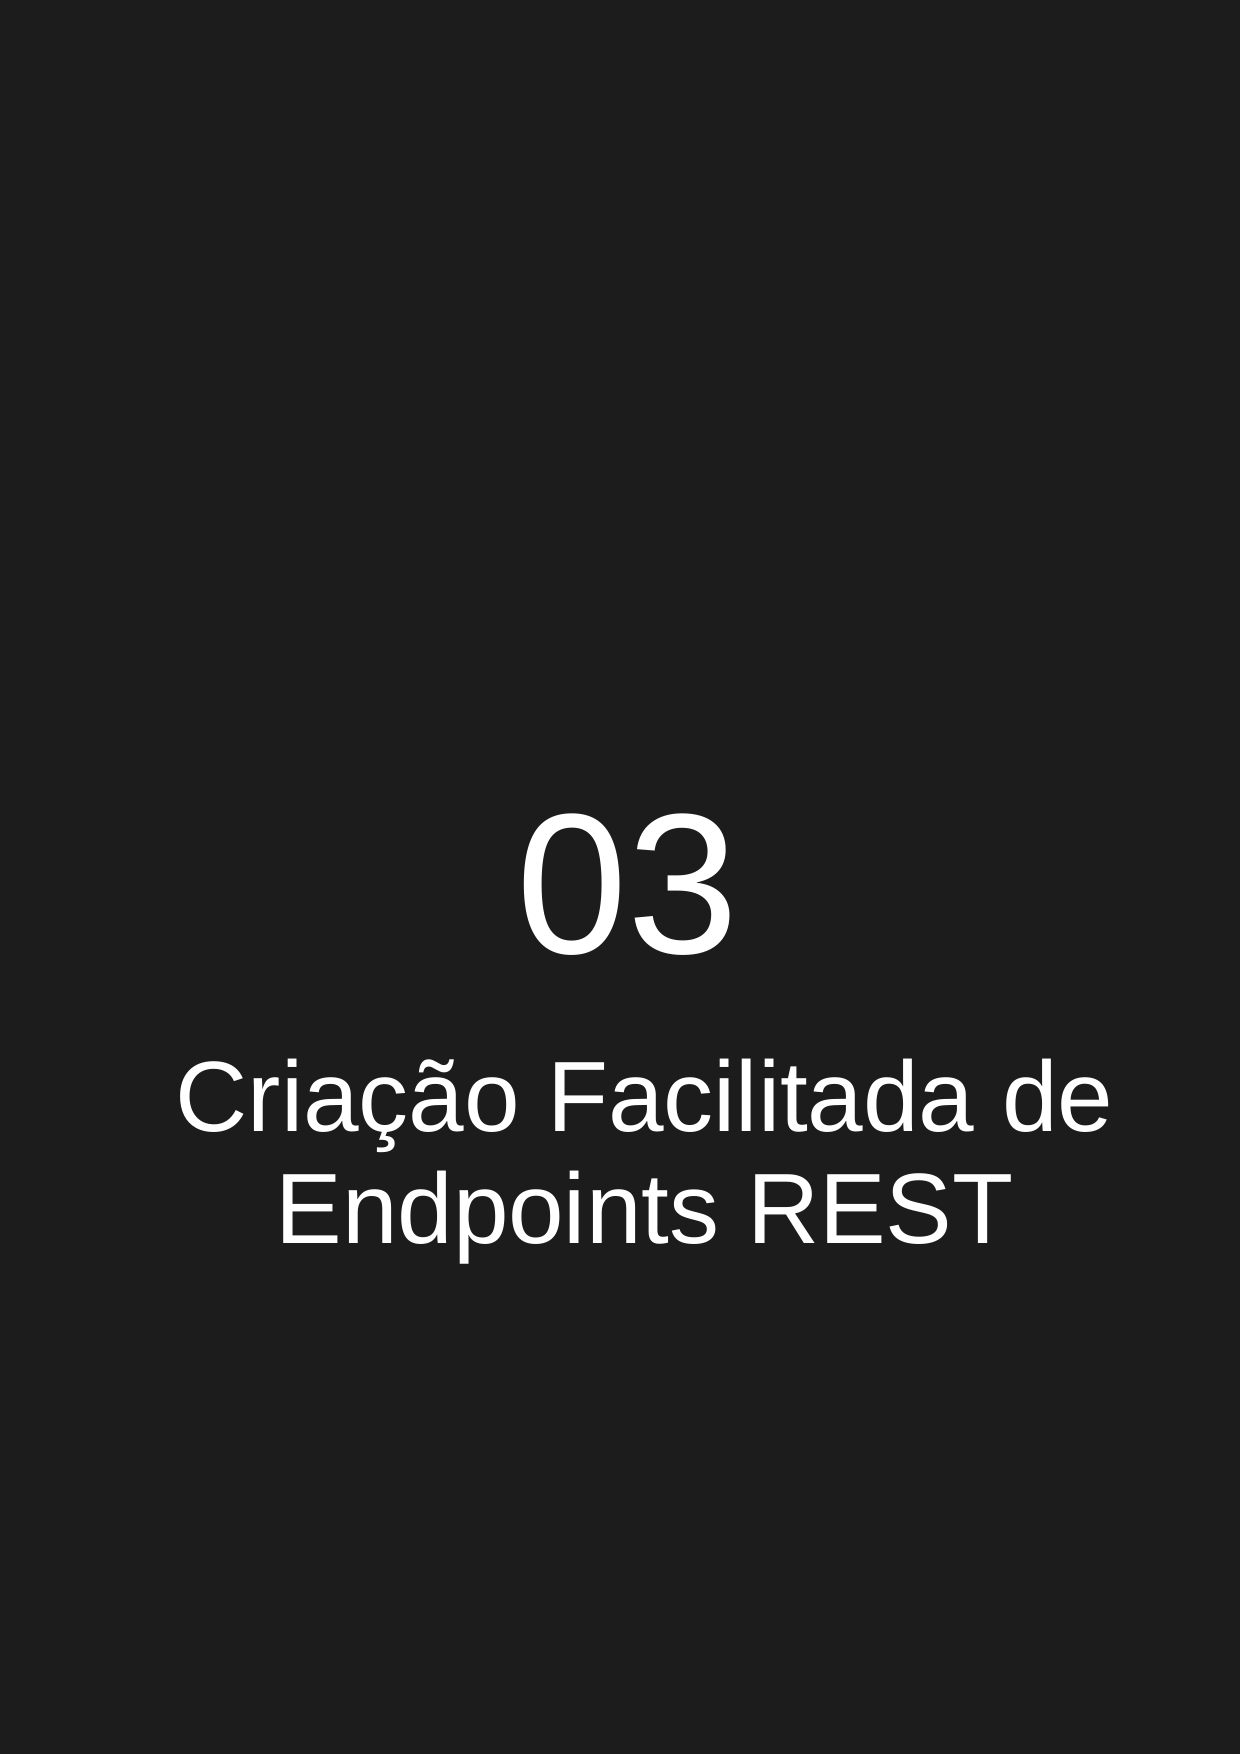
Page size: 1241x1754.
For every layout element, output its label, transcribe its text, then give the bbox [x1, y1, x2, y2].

text_box Criação Facilitada de Endpoints REST [79, 1033, 1211, 1272]
text_box 03 [501, 765, 755, 1004]
